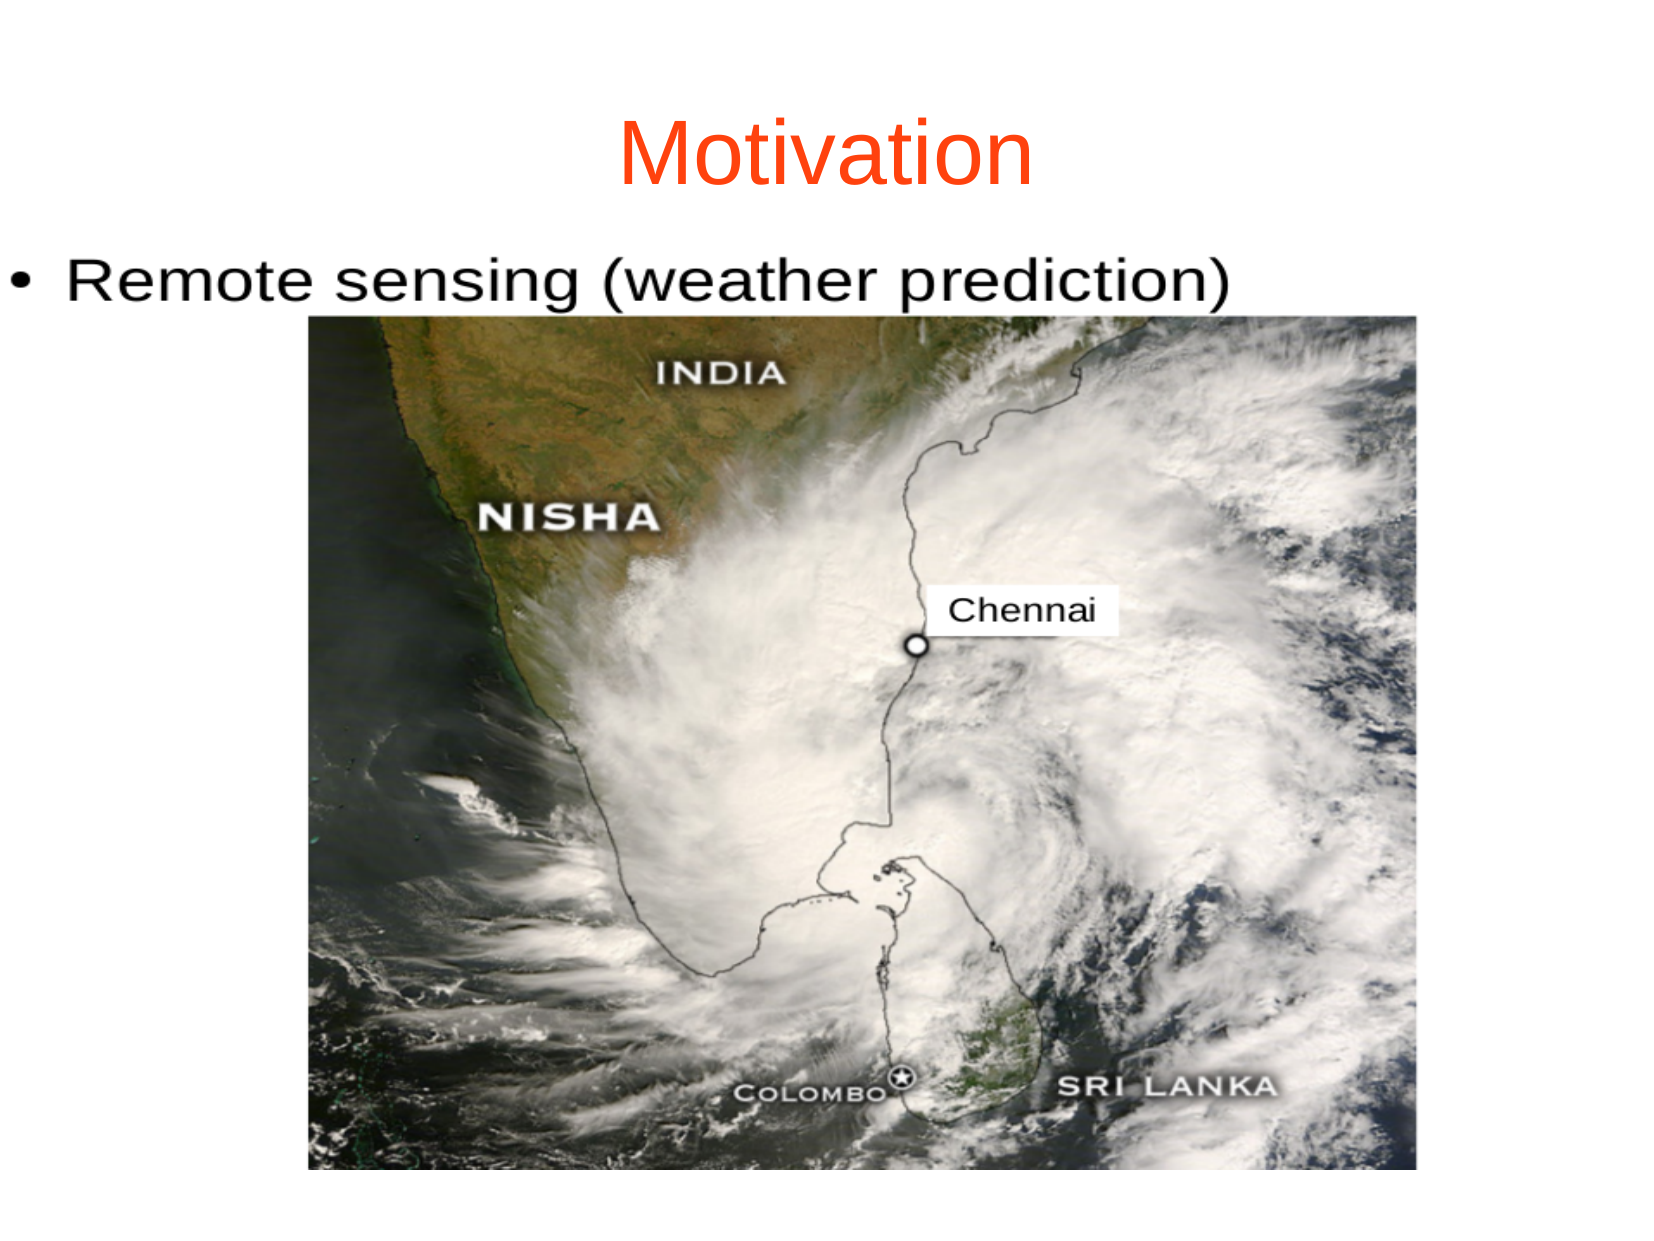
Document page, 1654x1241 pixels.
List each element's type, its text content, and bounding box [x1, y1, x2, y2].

picture [1, 247, 1654, 1170]
title Motivation [82, 49, 1571, 247]
